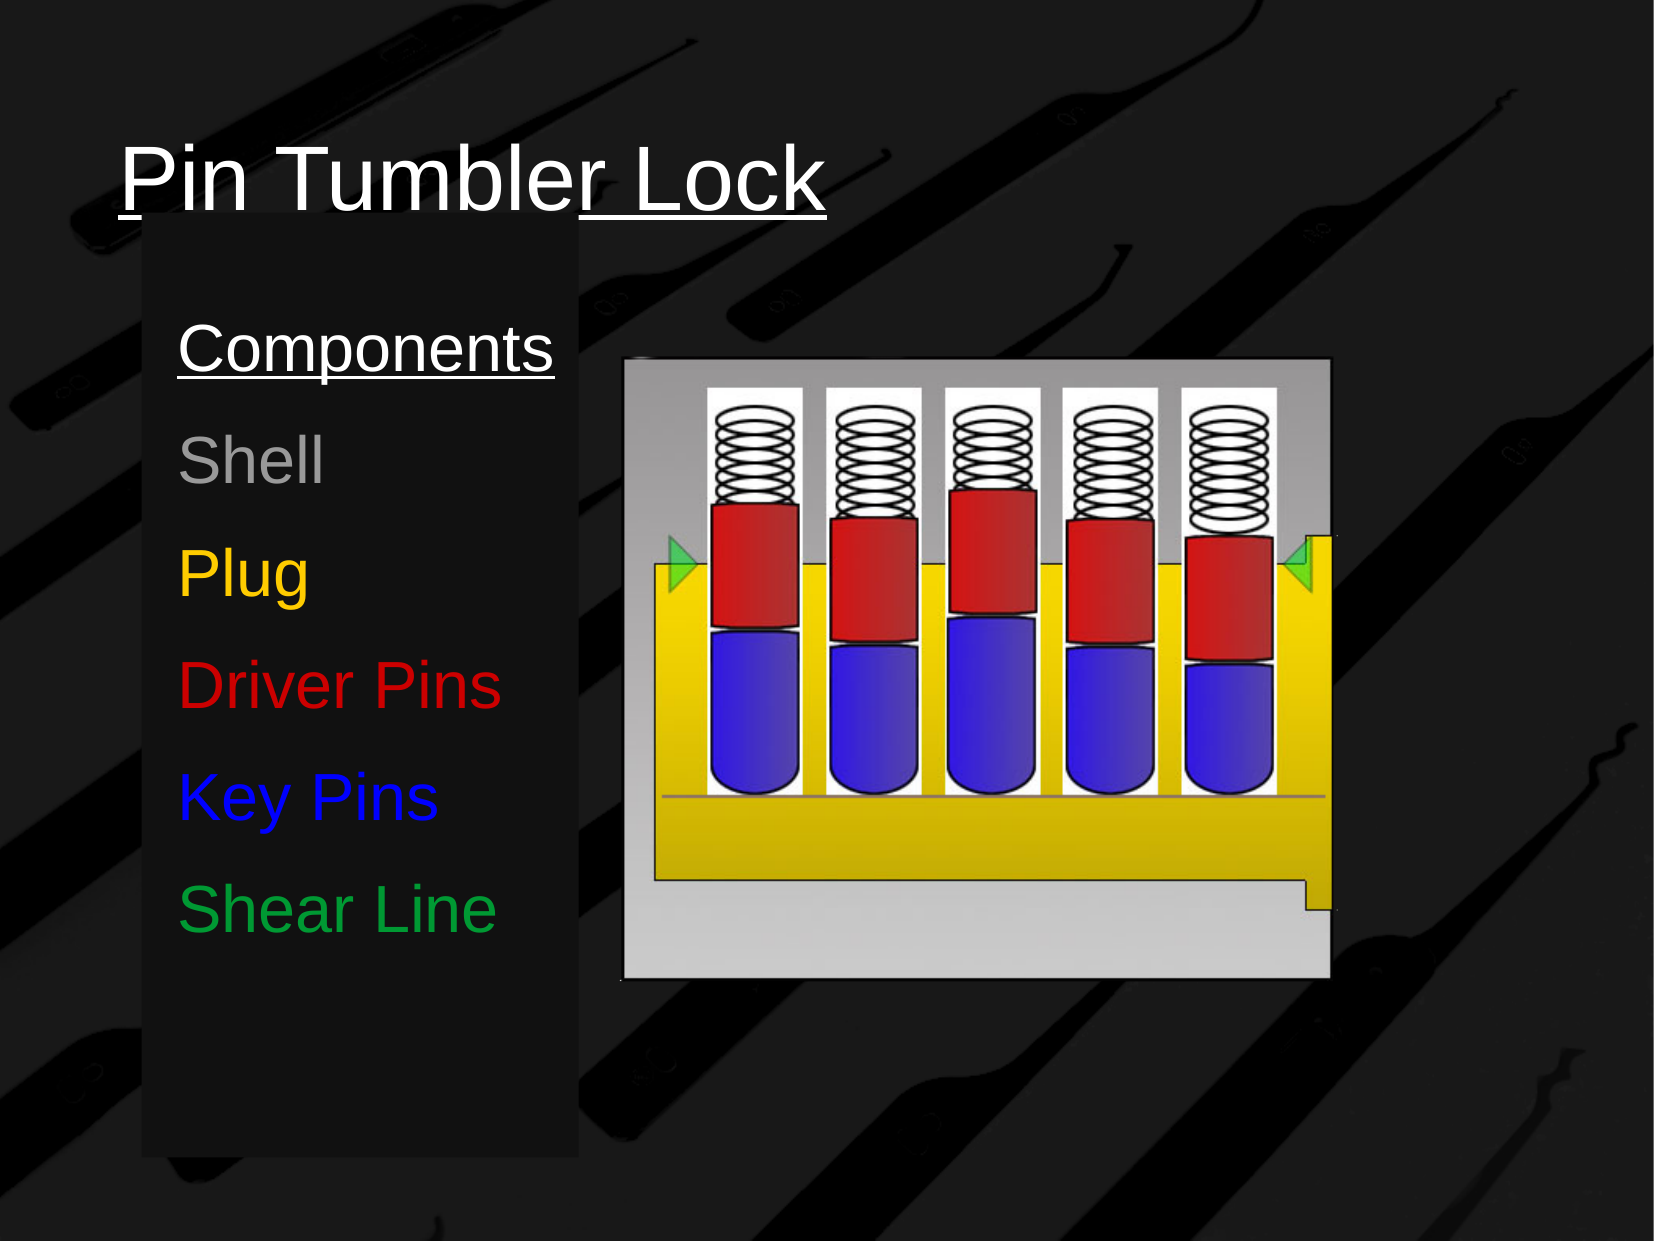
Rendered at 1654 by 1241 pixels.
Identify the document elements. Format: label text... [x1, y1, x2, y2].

picture [0, 0, 1654, 1241]
subtitle Components Shell Plug Driver Pins Key Pins Shear Line [141, 212, 579, 1158]
title Pin Tumbler Lock [82, 49, 1571, 257]
